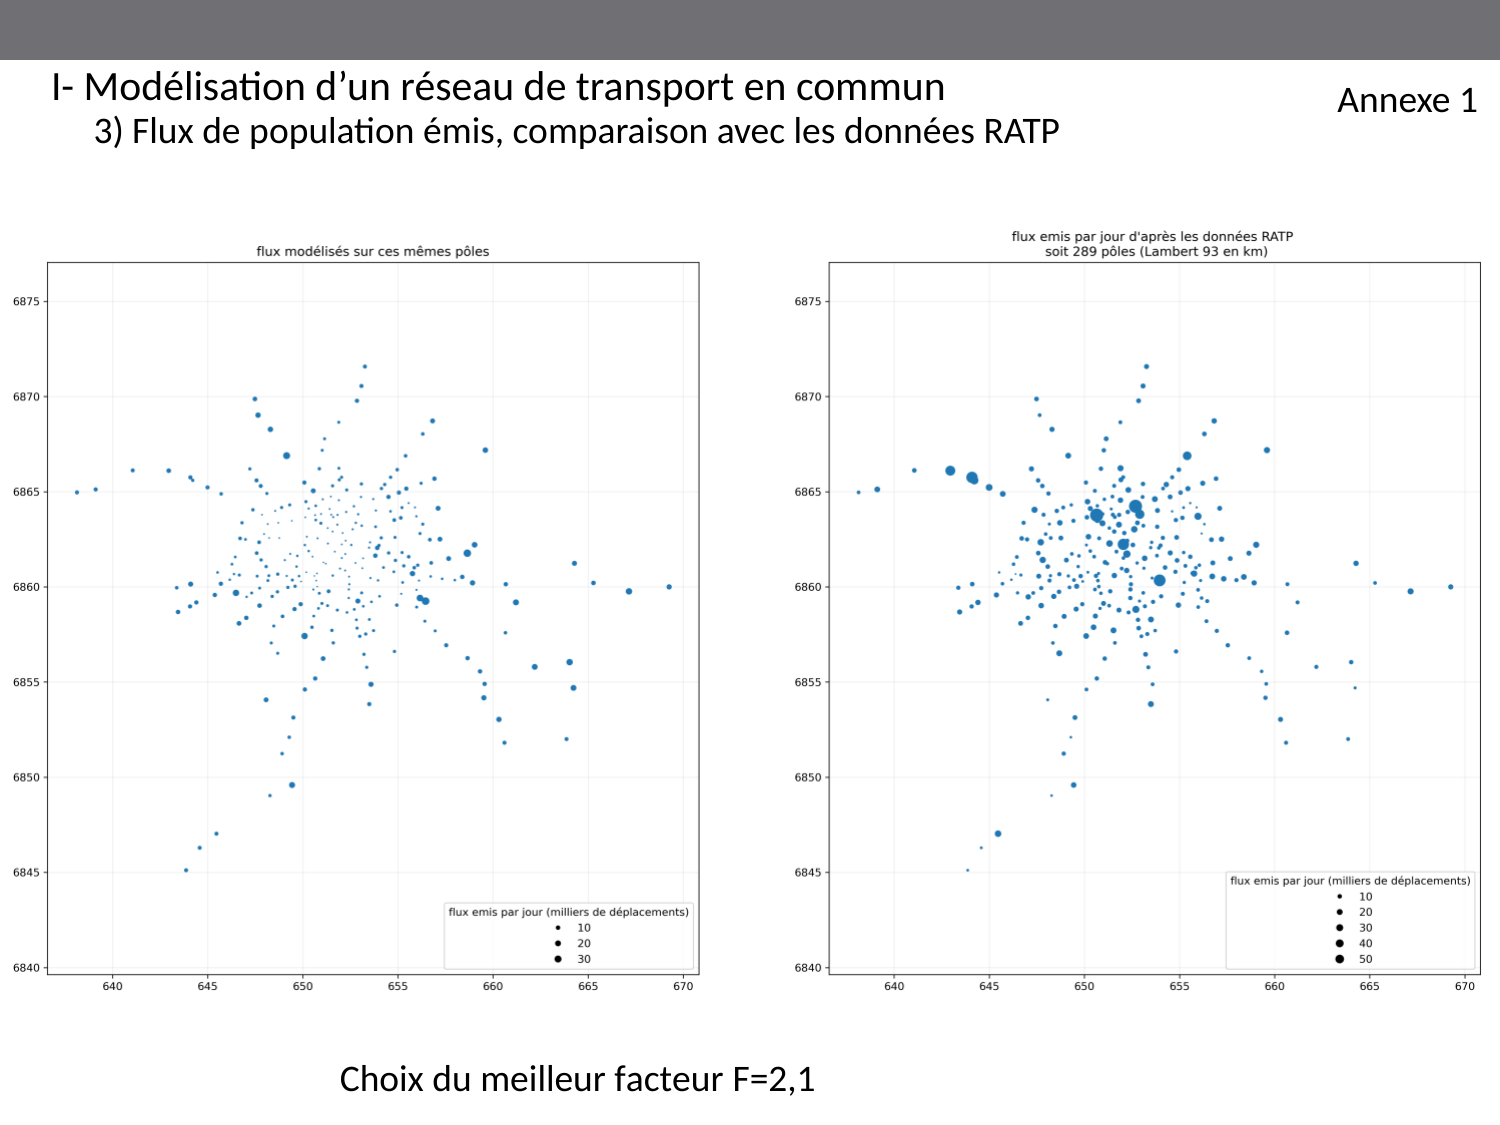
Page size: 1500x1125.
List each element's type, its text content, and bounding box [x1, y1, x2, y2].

text_box 3) Flux de population émis, comparaison avec les données RATP [79, 117, 1077, 204]
text_box Annexe 1 [1322, 67, 1495, 129]
text_box I- Modélisation d’un réseau de transport en commun [36, 51, 1250, 117]
picture [5, 223, 1488, 1000]
text_box Choix du meilleur facteur F=2,1 [324, 1046, 837, 1108]
